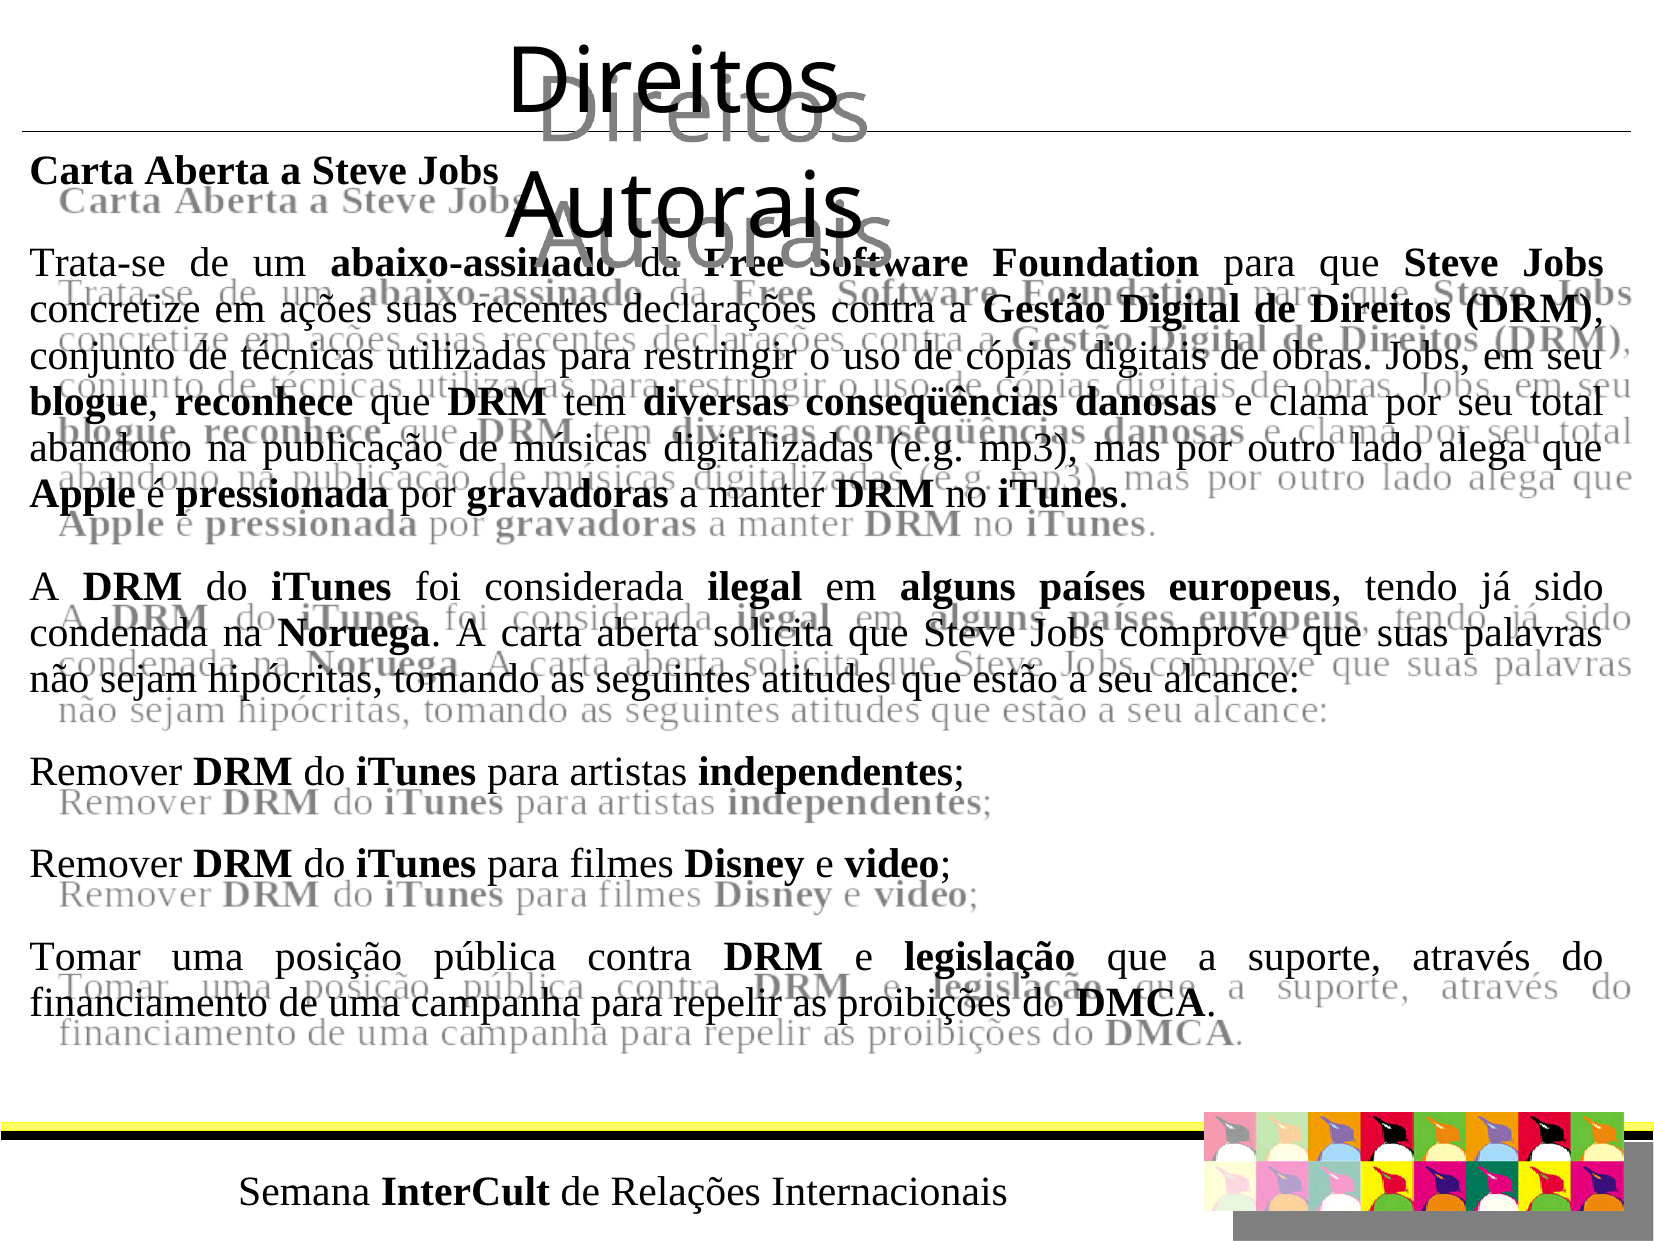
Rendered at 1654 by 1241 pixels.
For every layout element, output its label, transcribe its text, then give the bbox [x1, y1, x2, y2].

text_box [1624, 1122, 1654, 1140]
text_box Direitos Autorais [505, 14, 1182, 125]
text_box Carta Aberta a Steve Jobs Trata-se de um abaixo-assinado da Free Software Foundation para que Steve Jobs concretize em ações suas recentes declarações contra a Gestão Digital de Direitos (DRM), conjunto de técnicas utilizadas para restringir o uso de cópias digitais de obras. Jobs, em seu blogue, reconhece que DRM tem diversas conseqüências danosas e clama por seu total abandono na publicação de músicas digitalizadas (e.g. mp3), mas por outro lado alega que Apple é pressionada por gravadoras a manter DRM no iTunes. A DRM do iTunes foi considerada ilegal em alguns países europeus, tendo já sido condenada na Noruega. A carta aberta solicita que Steve Jobs comprove que suas palavras não sejam hipócritas, tomando as seguintes atitudes que estão a seu alcance: Remover DRM do iTunes para artistas independentes; Remover DRM do iTunes para filmes Disney e video; Tomar uma posição pública contra DRM e legislação que a suporte, através do financiamento de uma campanha para repelir as proibições do DMCA. [29, 146, 1605, 1072]
text_box Semana InterCult de Relações Internacionais [238, 1168, 1009, 1217]
chart [1204, 1112, 1624, 1211]
text_box [1, 1122, 1204, 1140]
